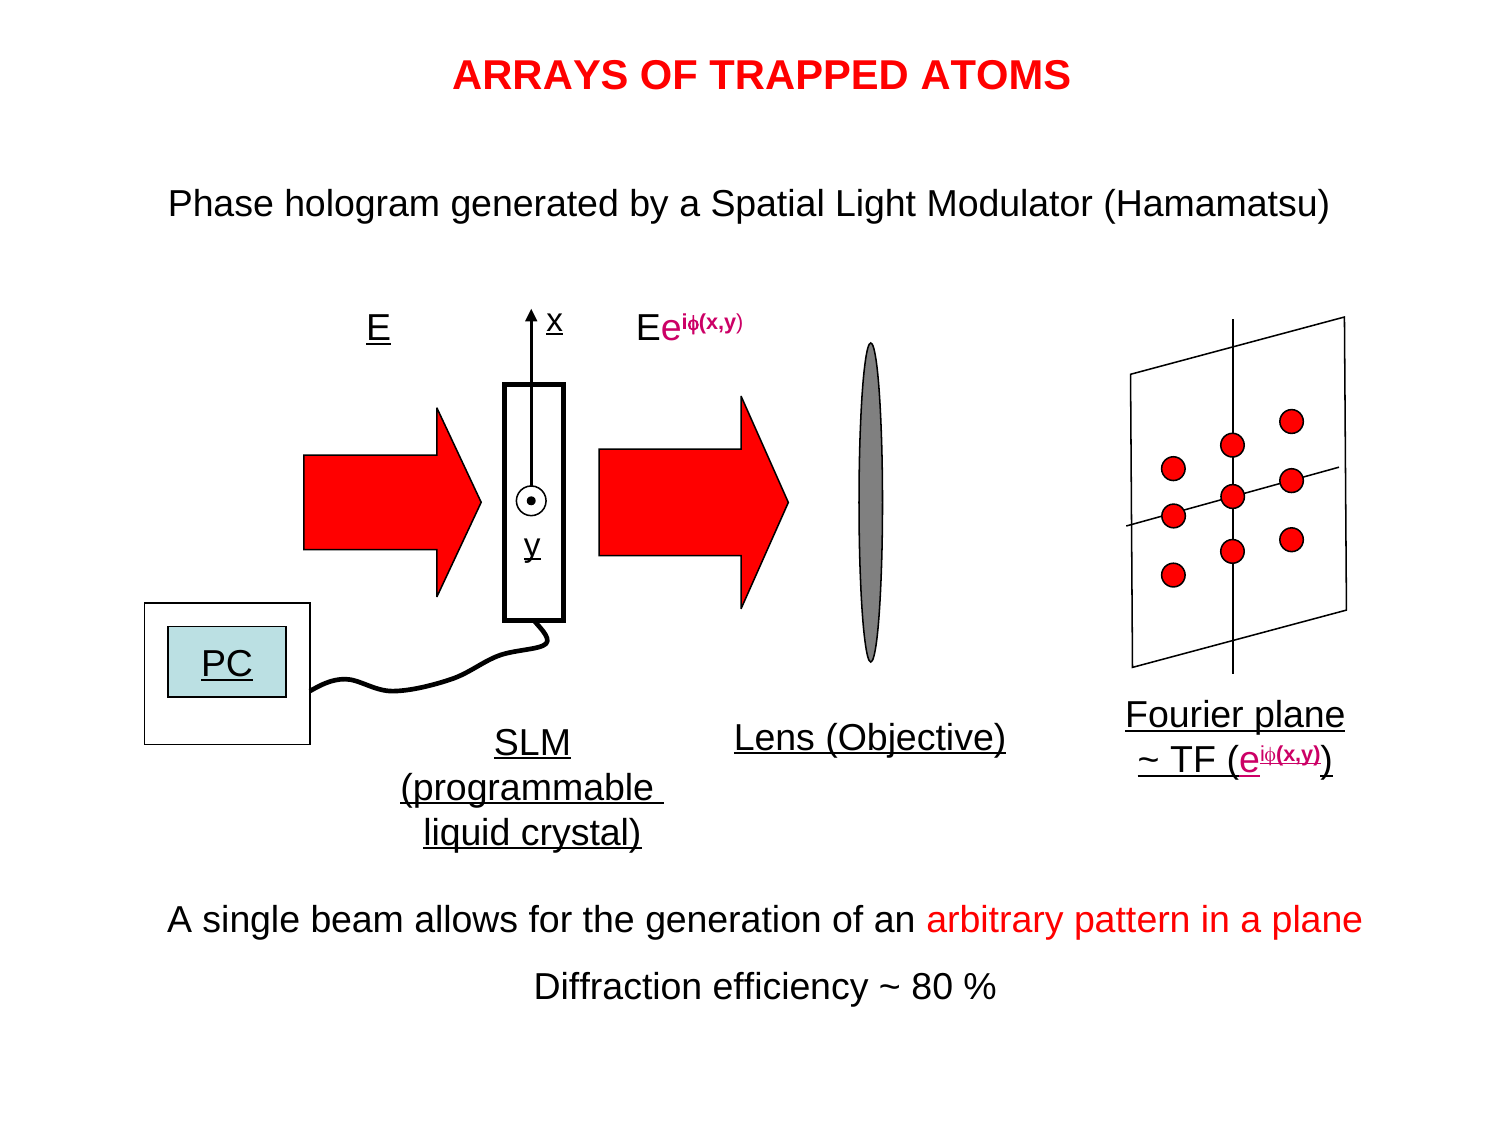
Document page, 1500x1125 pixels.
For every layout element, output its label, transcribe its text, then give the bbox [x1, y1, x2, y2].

text_box [1279, 468, 1304, 493]
text_box E [351, 295, 406, 357]
text_box [144, 602, 310, 745]
text_box Lens (Objective) [719, 705, 1022, 766]
text_box Eeif(x,y) [621, 295, 759, 357]
text_box [1161, 504, 1186, 528]
text_box [1220, 484, 1245, 509]
text_box Fourier plane ~ TF (eif(x,y)) [1110, 682, 1361, 789]
text_box Diffraction efficiency ~ 80 % [518, 954, 1012, 1016]
text_box [1220, 433, 1245, 458]
text_box x [531, 290, 578, 346]
text_box SLM (programmable liquid crystal) [385, 709, 680, 861]
text_box [1279, 409, 1304, 434]
text_box A single beam allows for the generation of an arbitrary pattern in a plane [152, 887, 1379, 948]
text_box [303, 407, 482, 597]
text_box [859, 342, 883, 663]
text_box PC [167, 626, 287, 698]
text_box [1161, 456, 1186, 481]
text_box [599, 396, 789, 609]
text_box y [509, 515, 556, 571]
text_box ARRAYS OF TRAPPED ATOMS [437, 40, 1087, 106]
text_box [1220, 539, 1245, 564]
text_box Phase hologram generated by a Spatial Light Modulator (Hamamatsu) [153, 171, 1356, 233]
text_box [1161, 563, 1186, 587]
text_box [504, 384, 564, 621]
text_box [1279, 527, 1304, 552]
